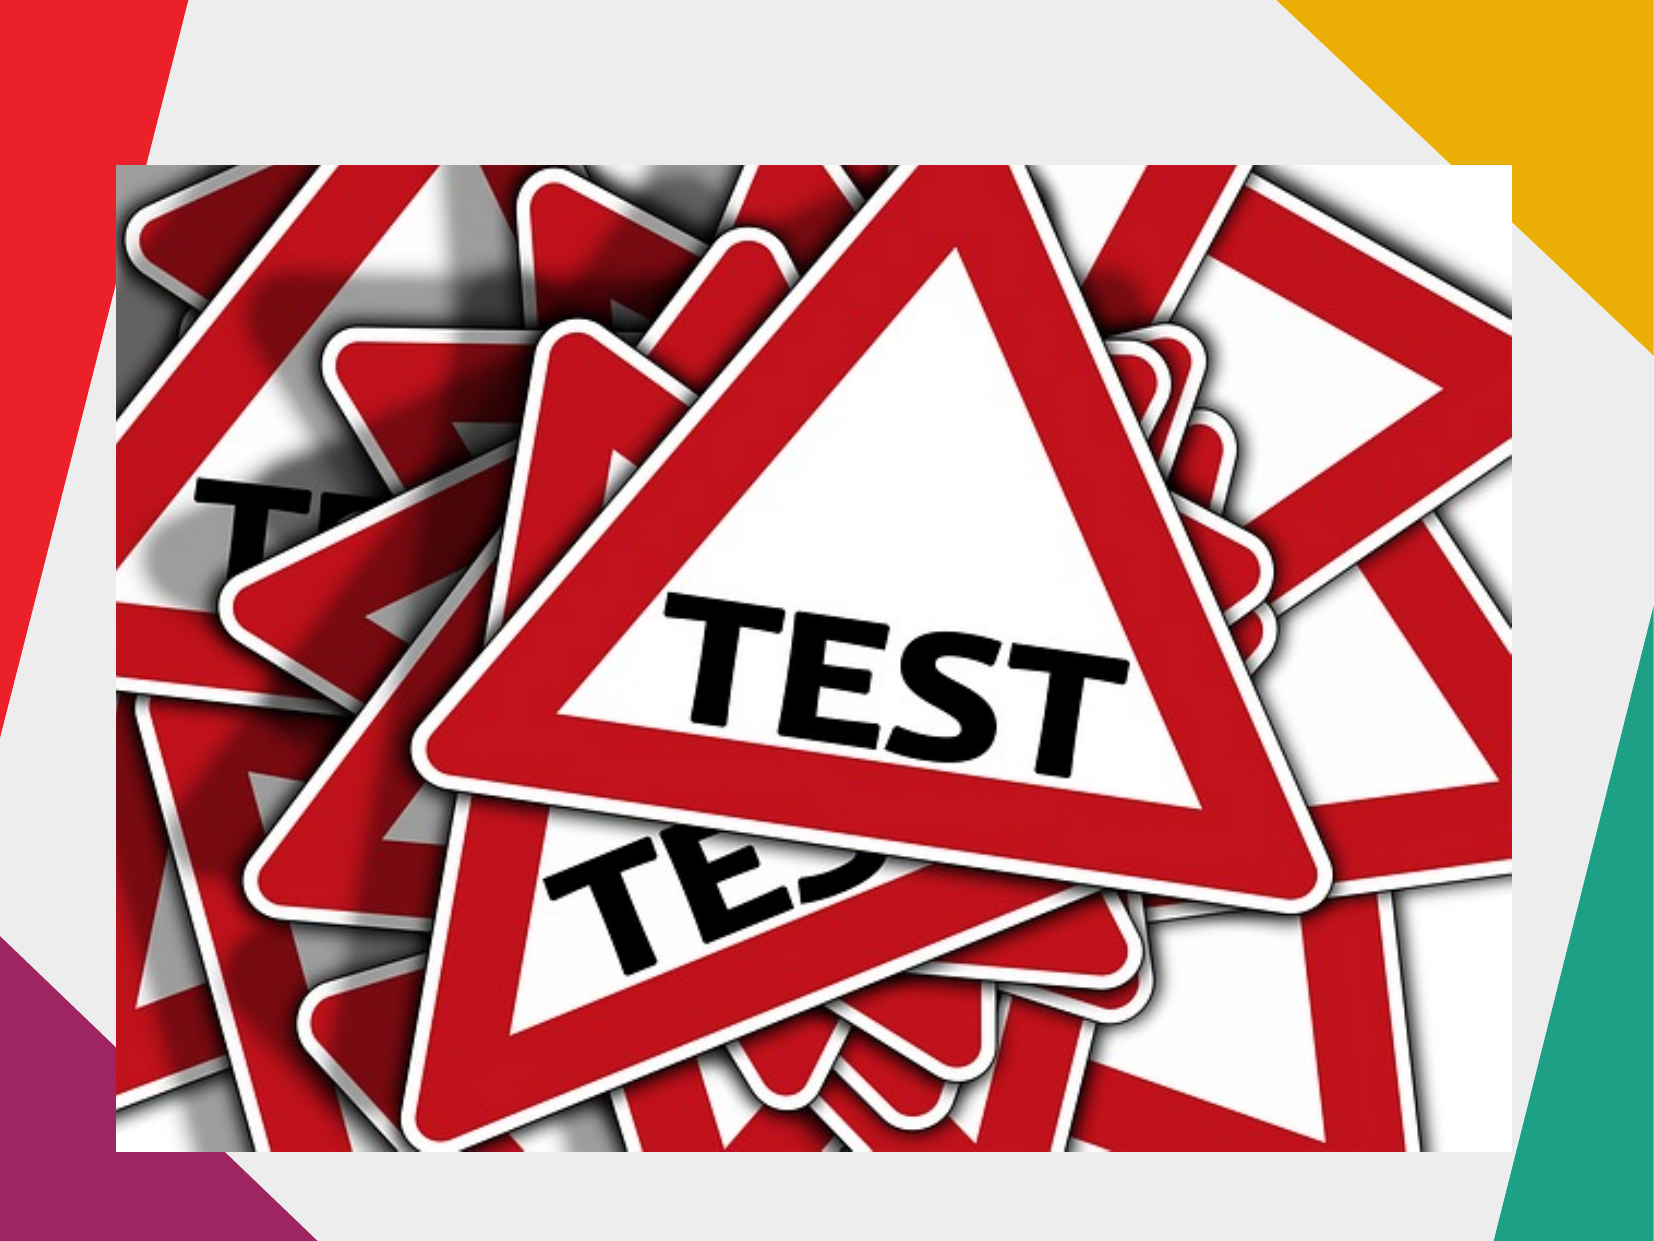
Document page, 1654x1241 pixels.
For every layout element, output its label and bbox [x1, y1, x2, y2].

picture [116, 165, 1512, 1152]
